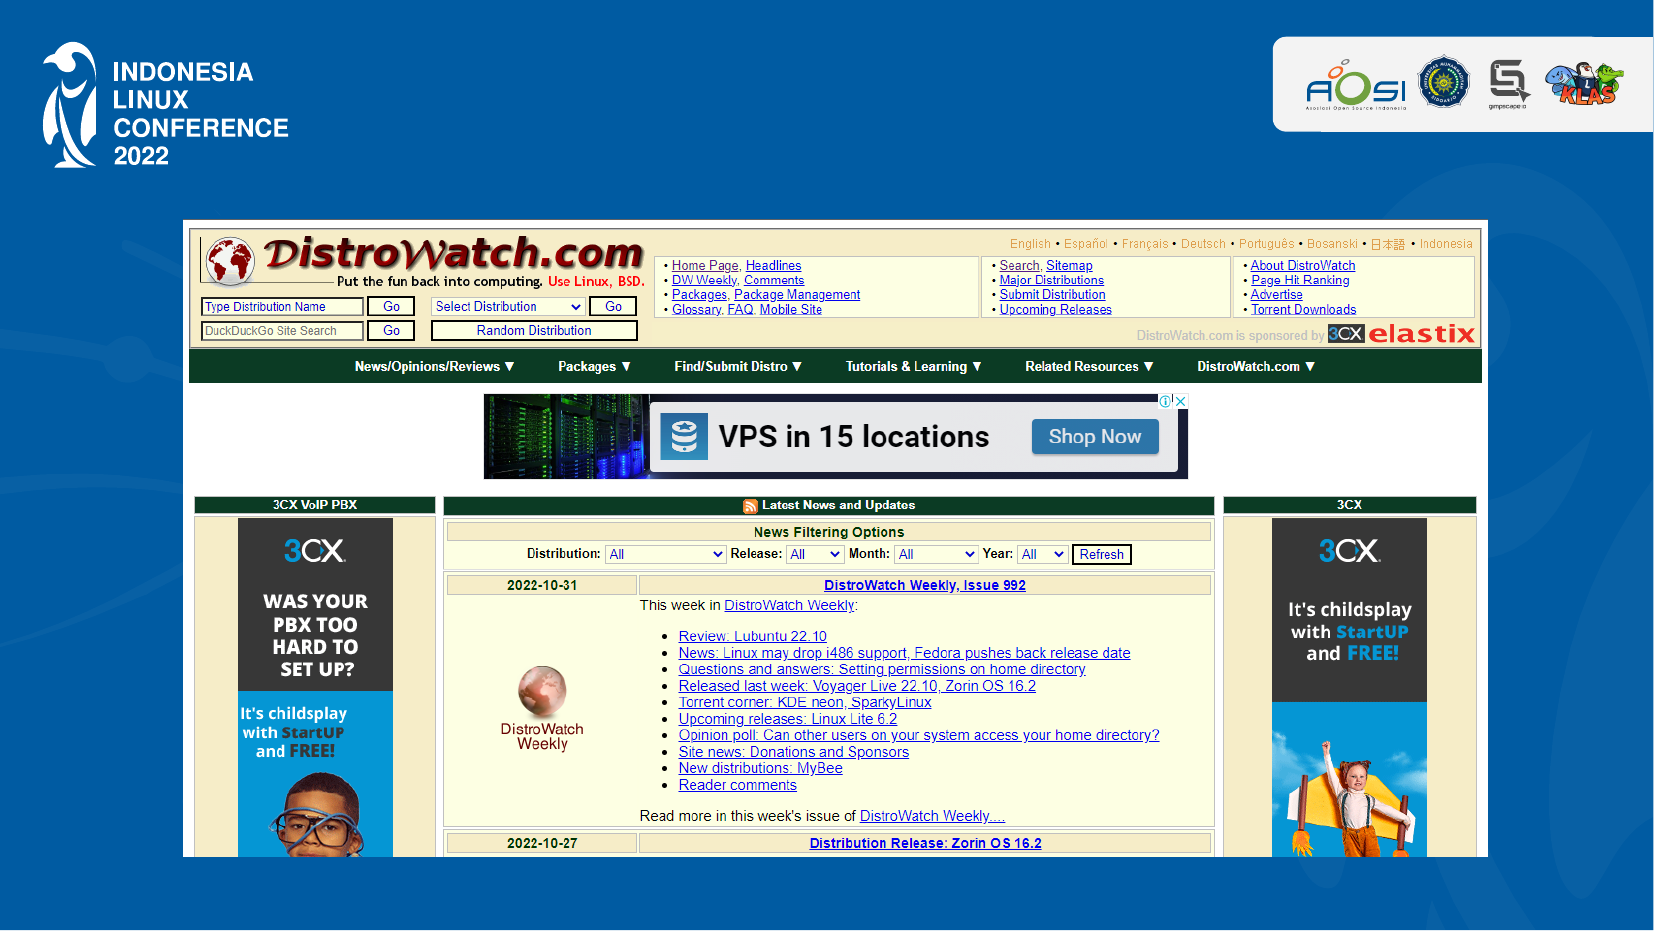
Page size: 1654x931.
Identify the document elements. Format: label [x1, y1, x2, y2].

picture [291, 745, 297, 756]
picture [1417, 54, 1471, 108]
picture [337, 728, 342, 737]
picture [183, 219, 1488, 857]
picture [269, 772, 363, 857]
picture [283, 728, 290, 737]
picture [322, 745, 328, 756]
picture [301, 745, 309, 756]
picture [1545, 62, 1624, 105]
picture [325, 728, 333, 737]
picture [312, 745, 318, 756]
